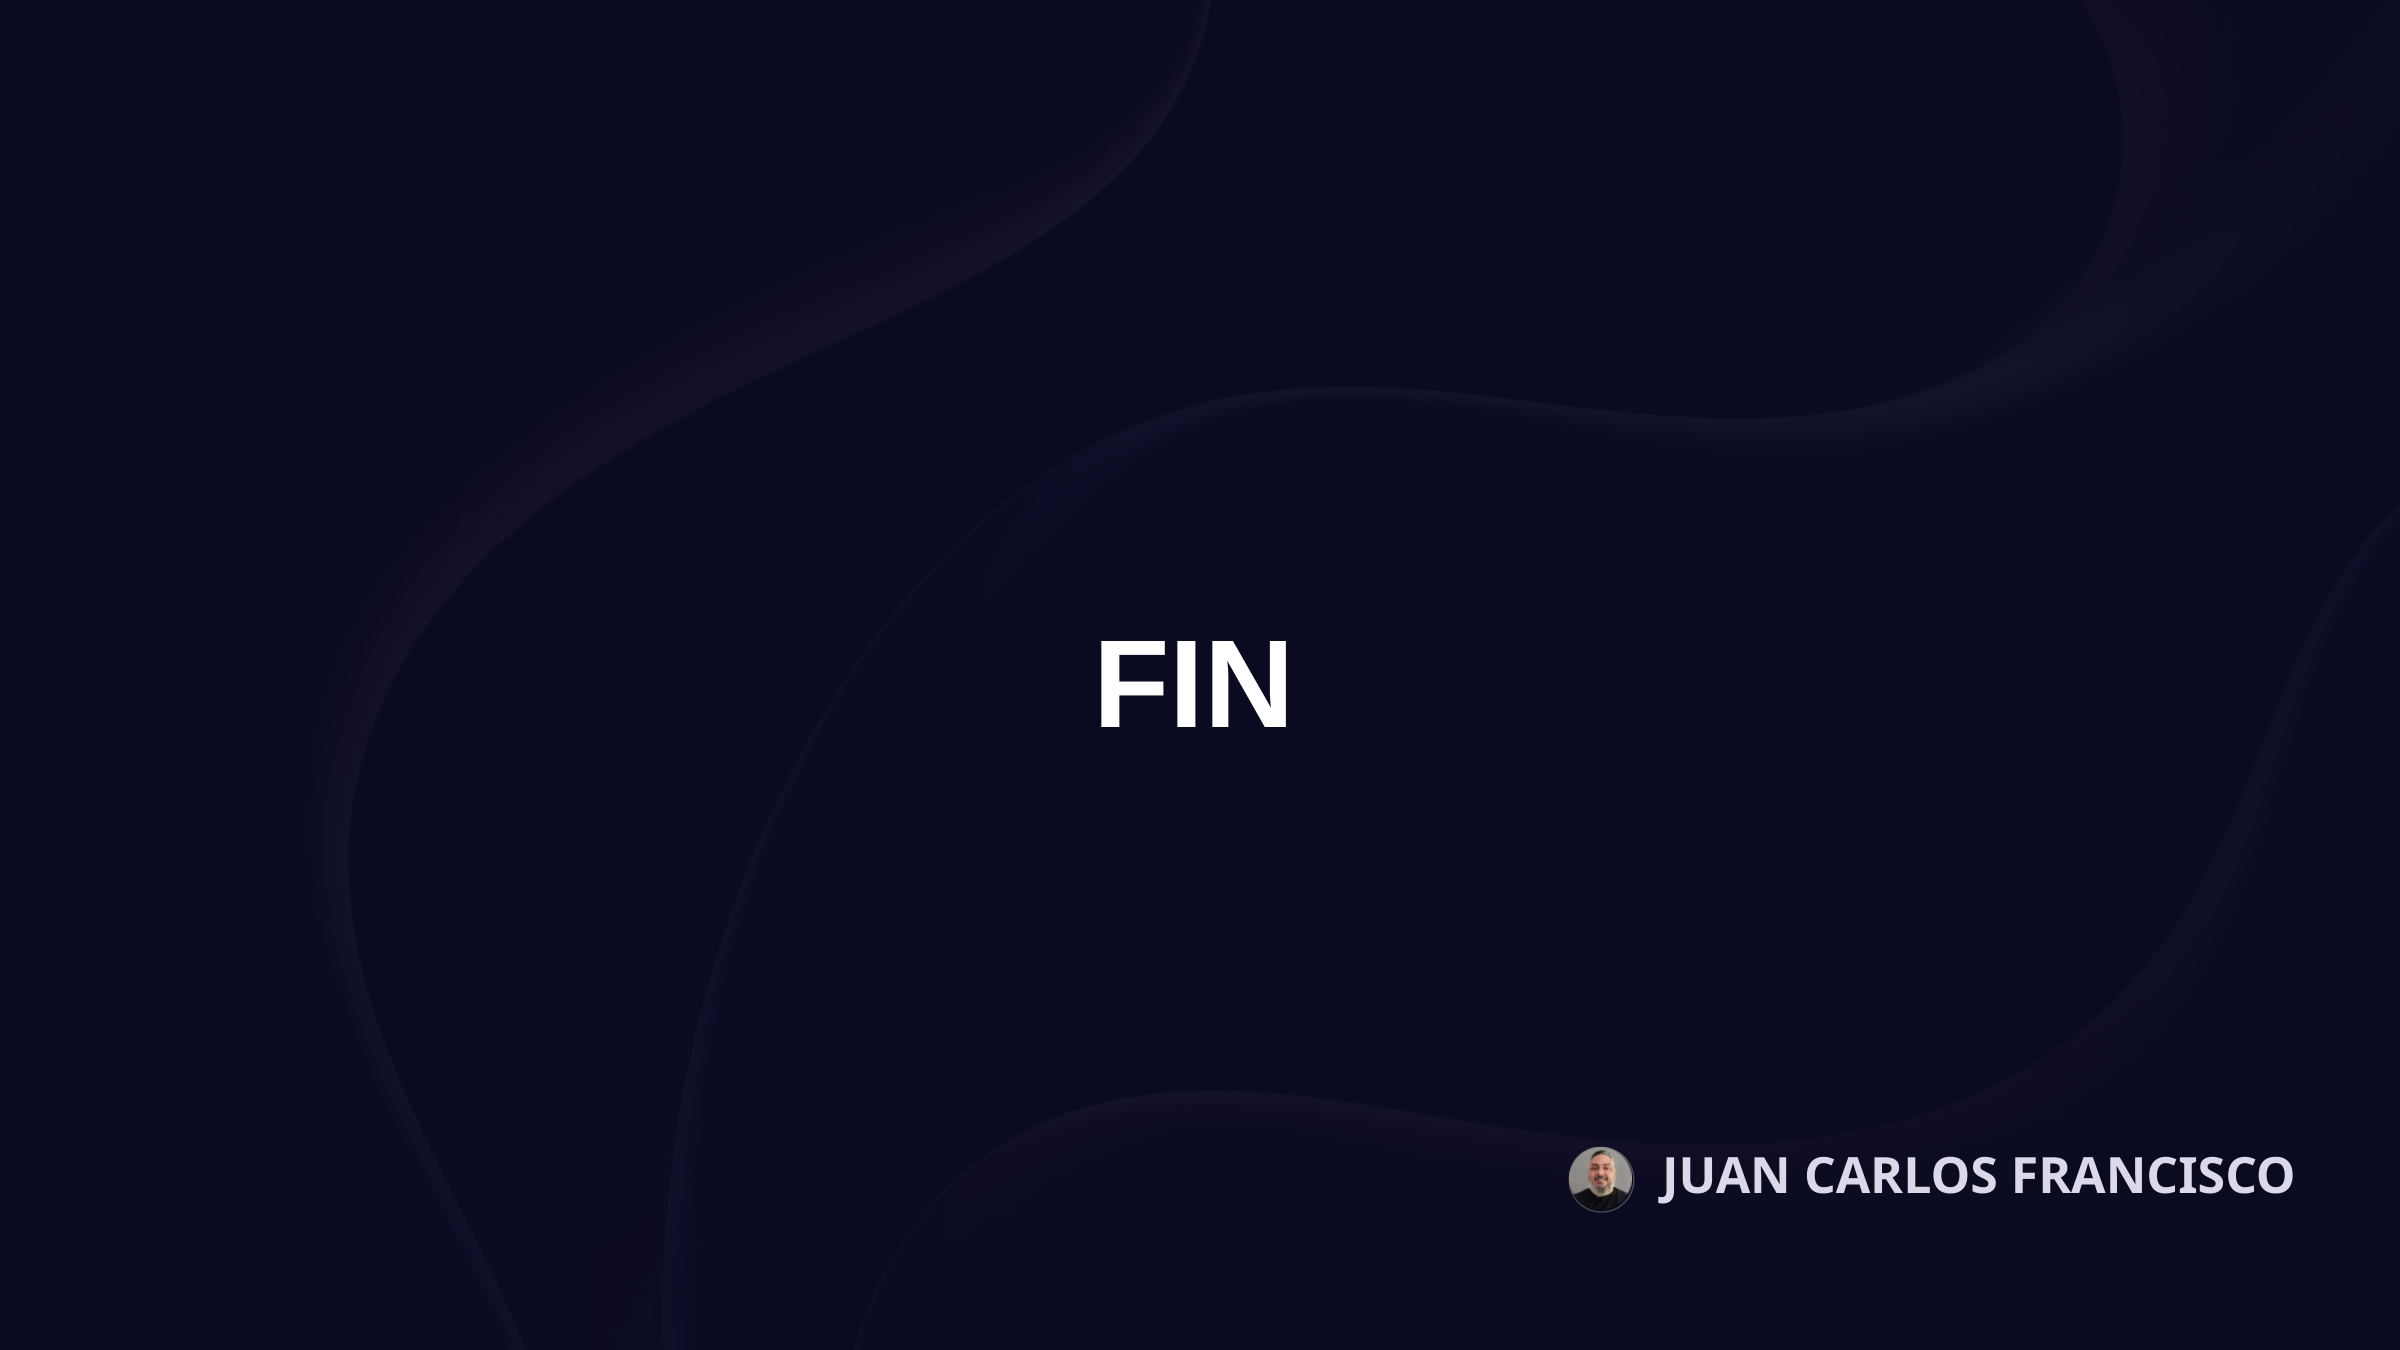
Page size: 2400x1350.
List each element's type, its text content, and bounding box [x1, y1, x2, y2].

picture [1569, 1147, 1632, 1210]
title FIN [114, 571, 2275, 797]
text_box JUAN CARLOS FRANCISCO [1662, 1132, 2317, 1204]
